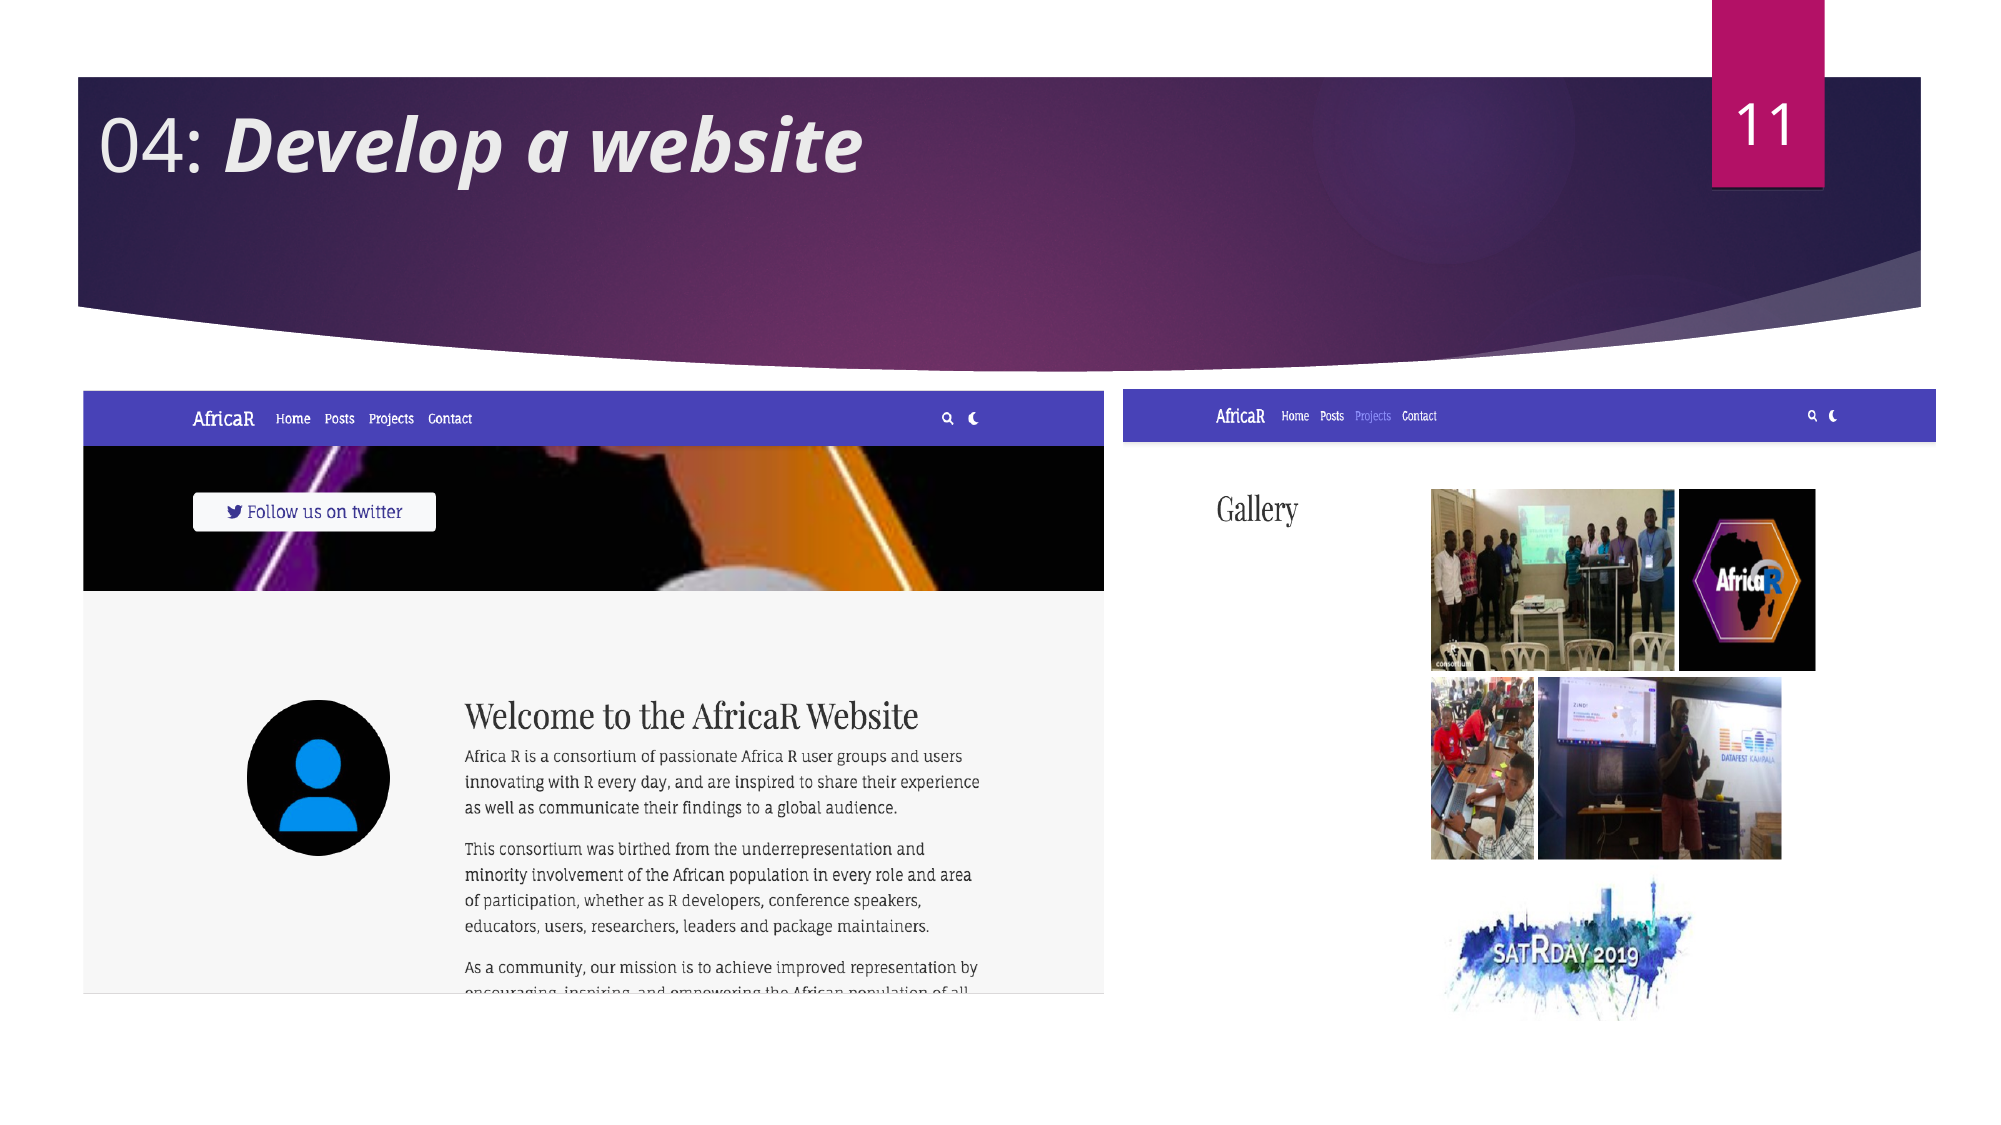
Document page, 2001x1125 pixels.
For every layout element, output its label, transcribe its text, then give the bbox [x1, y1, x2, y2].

picture [83, 389, 1107, 1021]
title 04: Develop a website [83, 74, 1922, 300]
picture [1123, 389, 1936, 1021]
picture [79, 78, 1748, 371]
